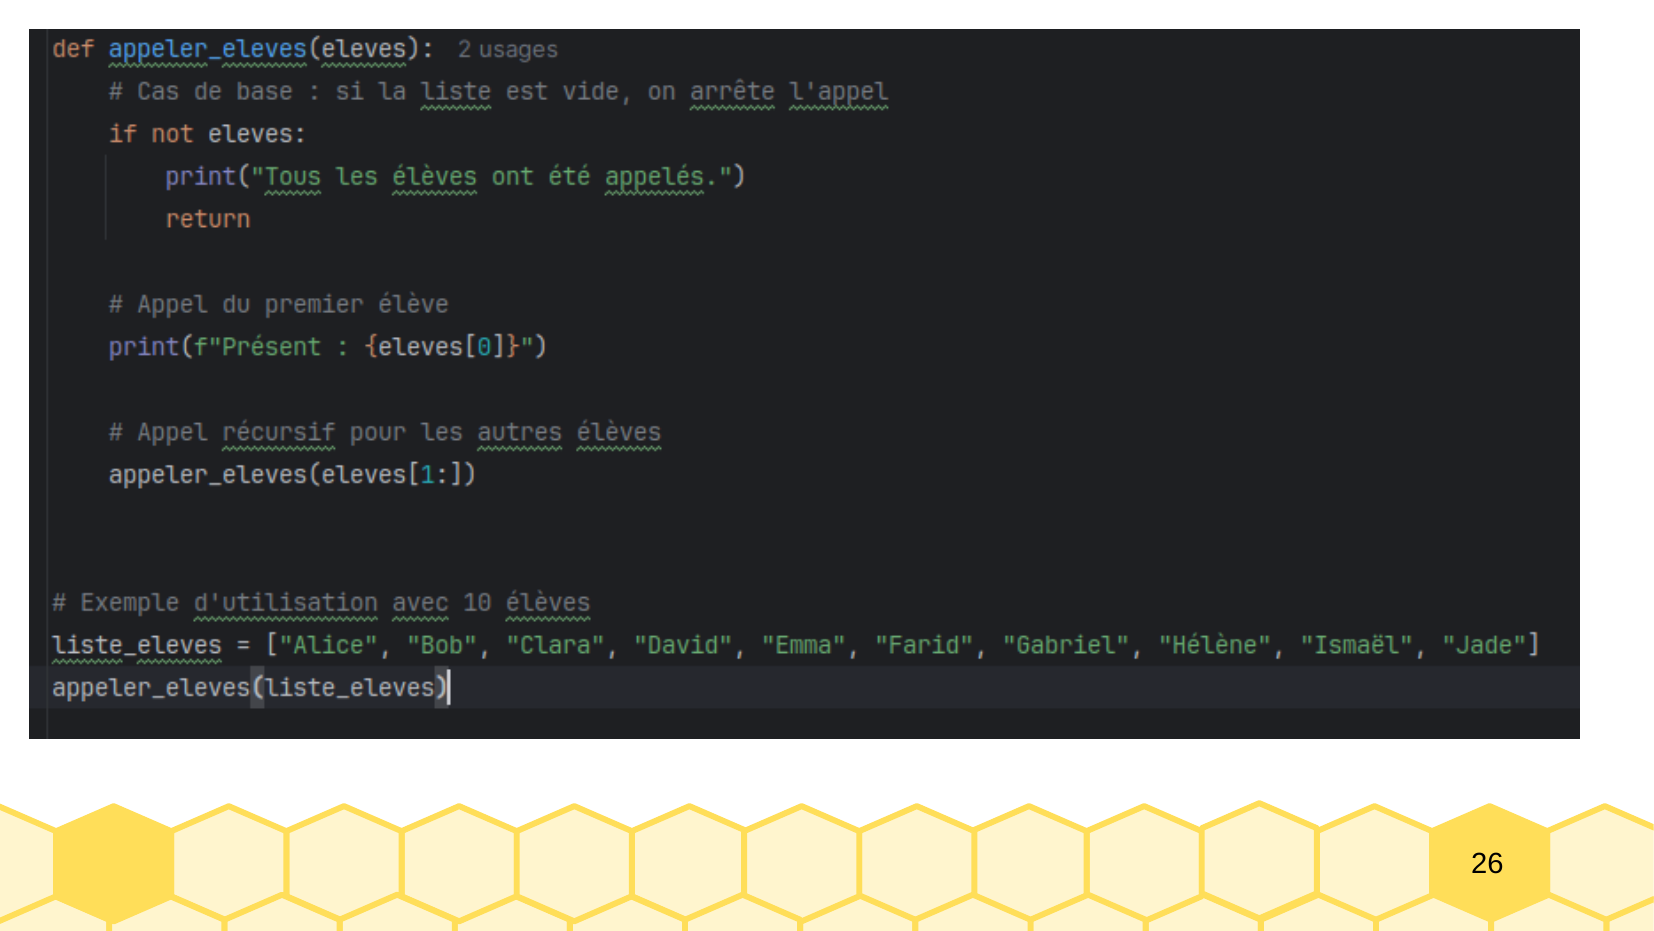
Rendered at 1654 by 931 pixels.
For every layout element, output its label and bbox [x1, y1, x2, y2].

picture [29, 29, 1580, 739]
